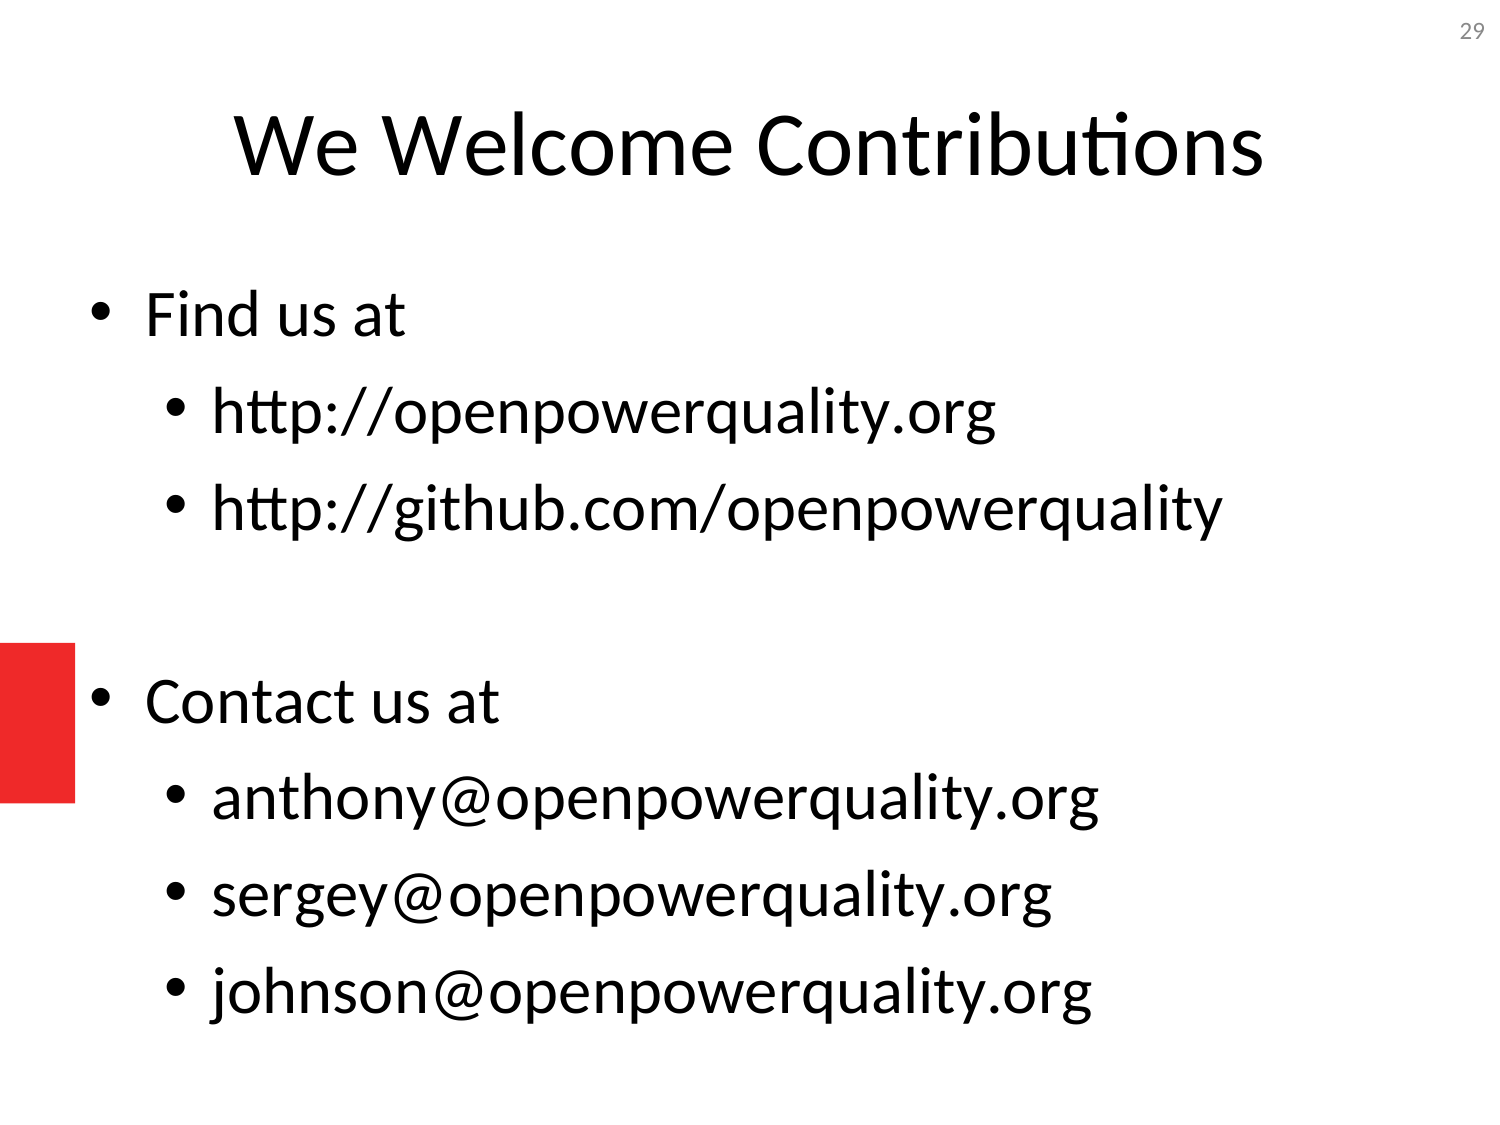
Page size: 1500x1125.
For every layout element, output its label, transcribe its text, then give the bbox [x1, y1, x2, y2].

text_box Find us at http://openpowerquality.org http://github.com/openpowerquality Contact us at anthony@openpowerquality.org sergey@openpowerquality.org johnson@openpowerquality.org [75, 262, 1426, 1005]
text_box <number> [1149, 0, 1500, 60]
text_box We Welcome Contributions [75, 45, 1426, 233]
